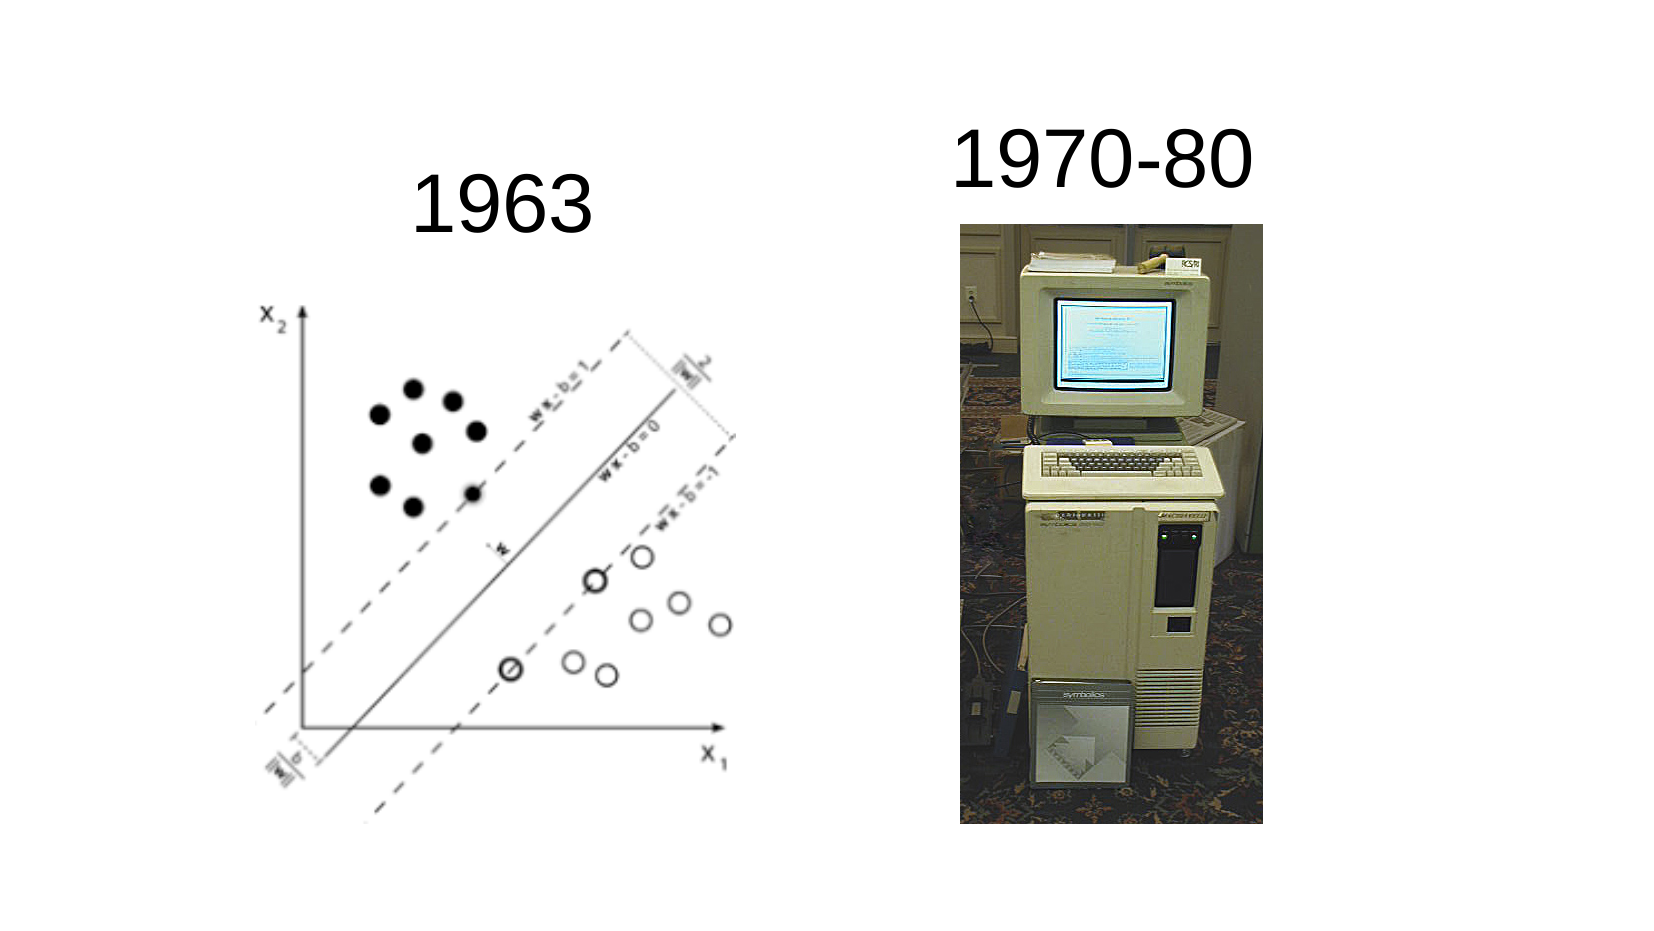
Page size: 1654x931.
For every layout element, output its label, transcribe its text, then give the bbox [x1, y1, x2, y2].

picture [960, 224, 1263, 824]
picture [255, 305, 736, 824]
text_box 1970-80 [810, 105, 1396, 276]
text_box 1963 [210, 150, 796, 321]
